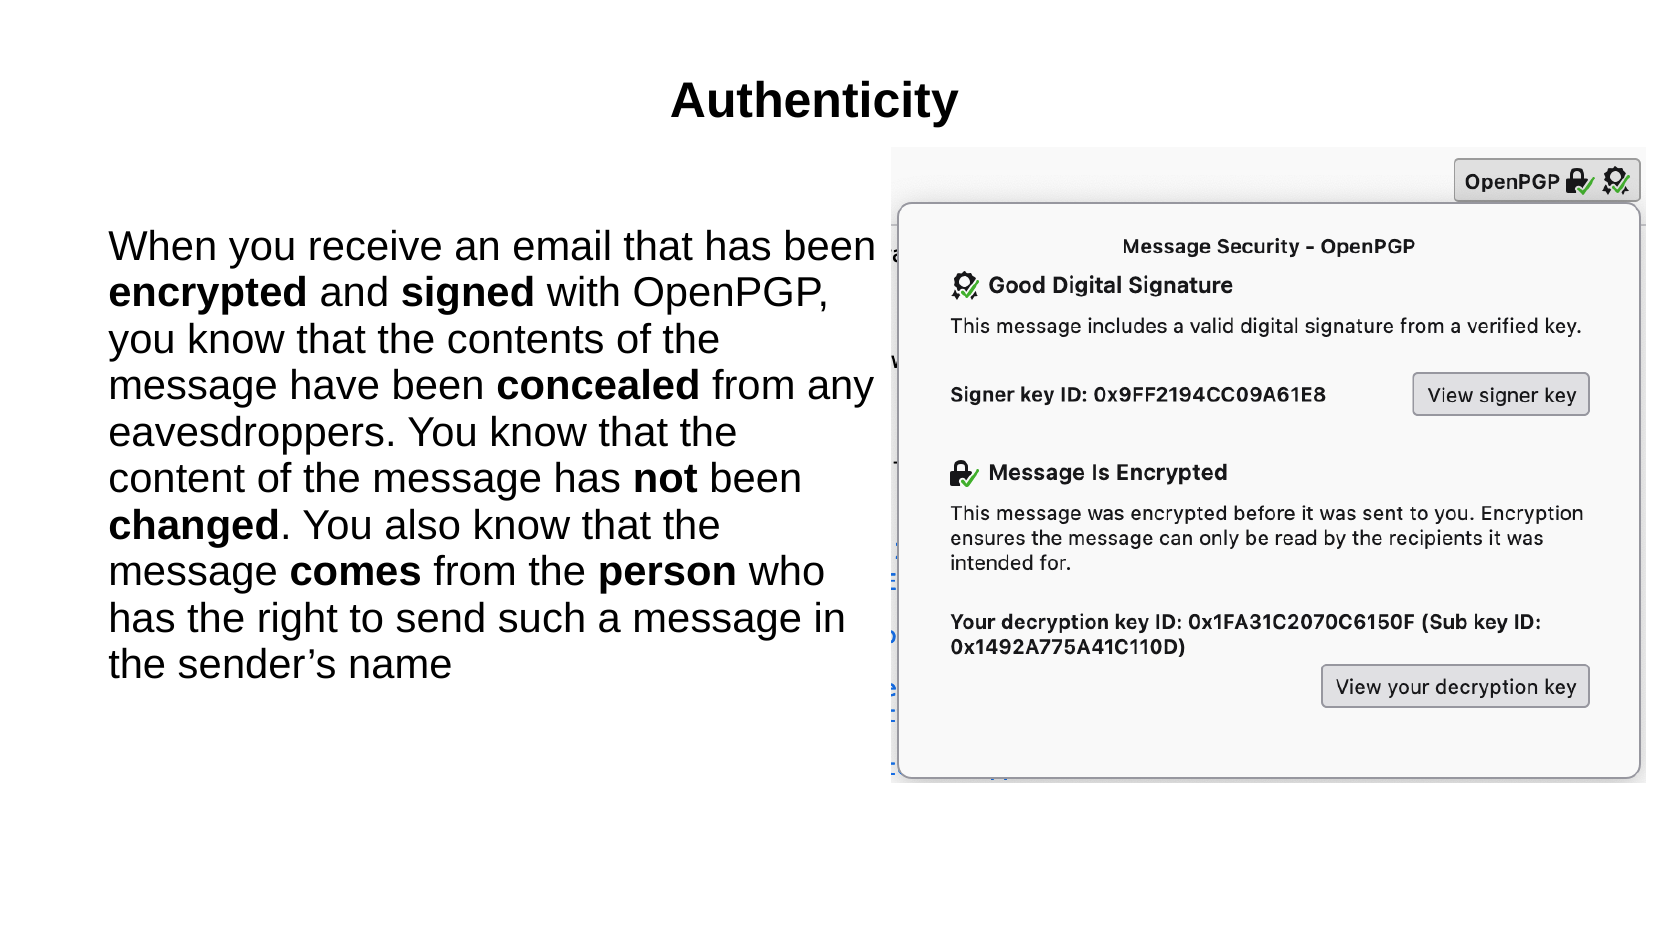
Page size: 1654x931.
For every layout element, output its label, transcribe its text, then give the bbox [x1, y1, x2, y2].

picture [891, 147, 1646, 783]
list When you receive an email that has been encrypted and signed with OpenPGP, you know that the contents of the message have been concealed from any eavesdroppers. You know that the content of the message has not been changed. You also know that the message comes from the person who has the right to send such a message in the sender’s name [108, 222, 879, 847]
title Authenticity [108, 42, 1521, 158]
